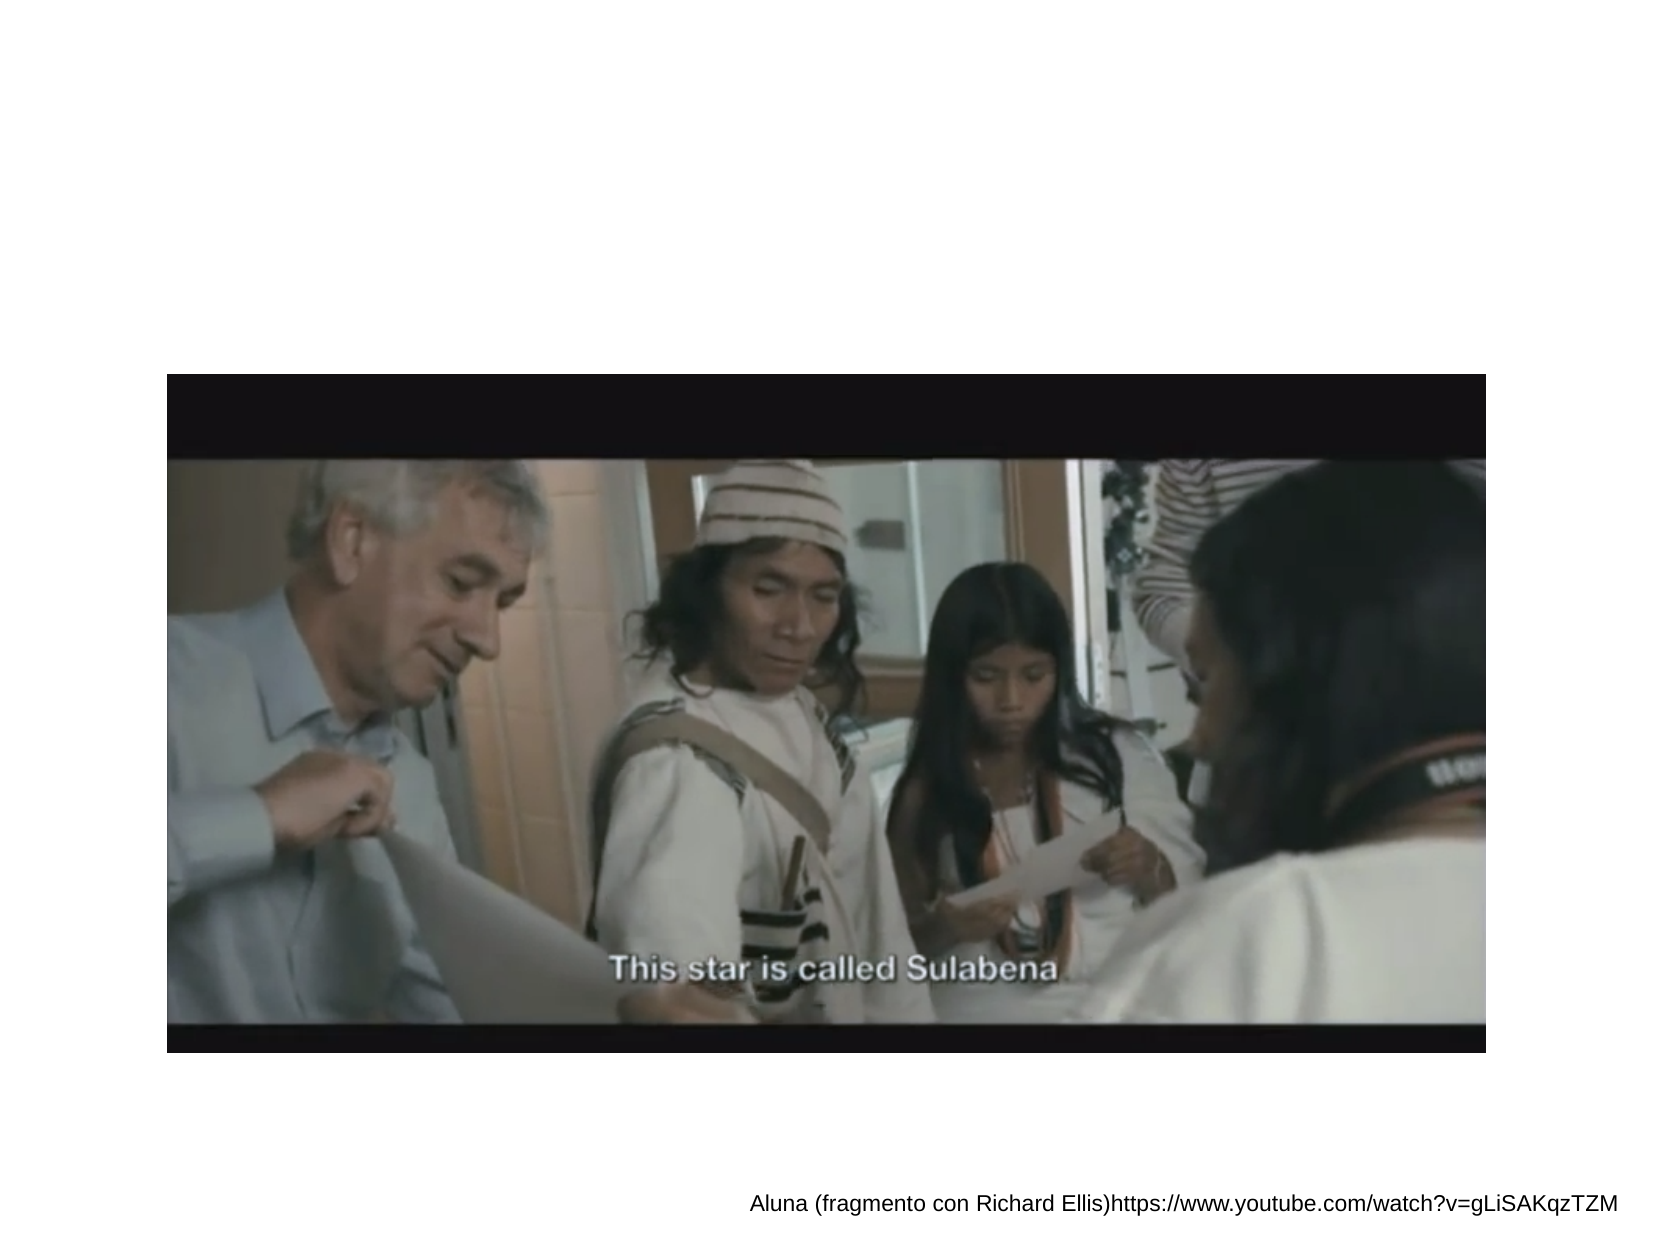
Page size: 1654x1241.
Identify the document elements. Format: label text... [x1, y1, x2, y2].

picture [167, 374, 1486, 1053]
text_box Aluna (fragmento con Richard Ellis)https://www.youtube.com/watch?v=gLiSAKqzTZM [735, 1183, 1654, 1241]
